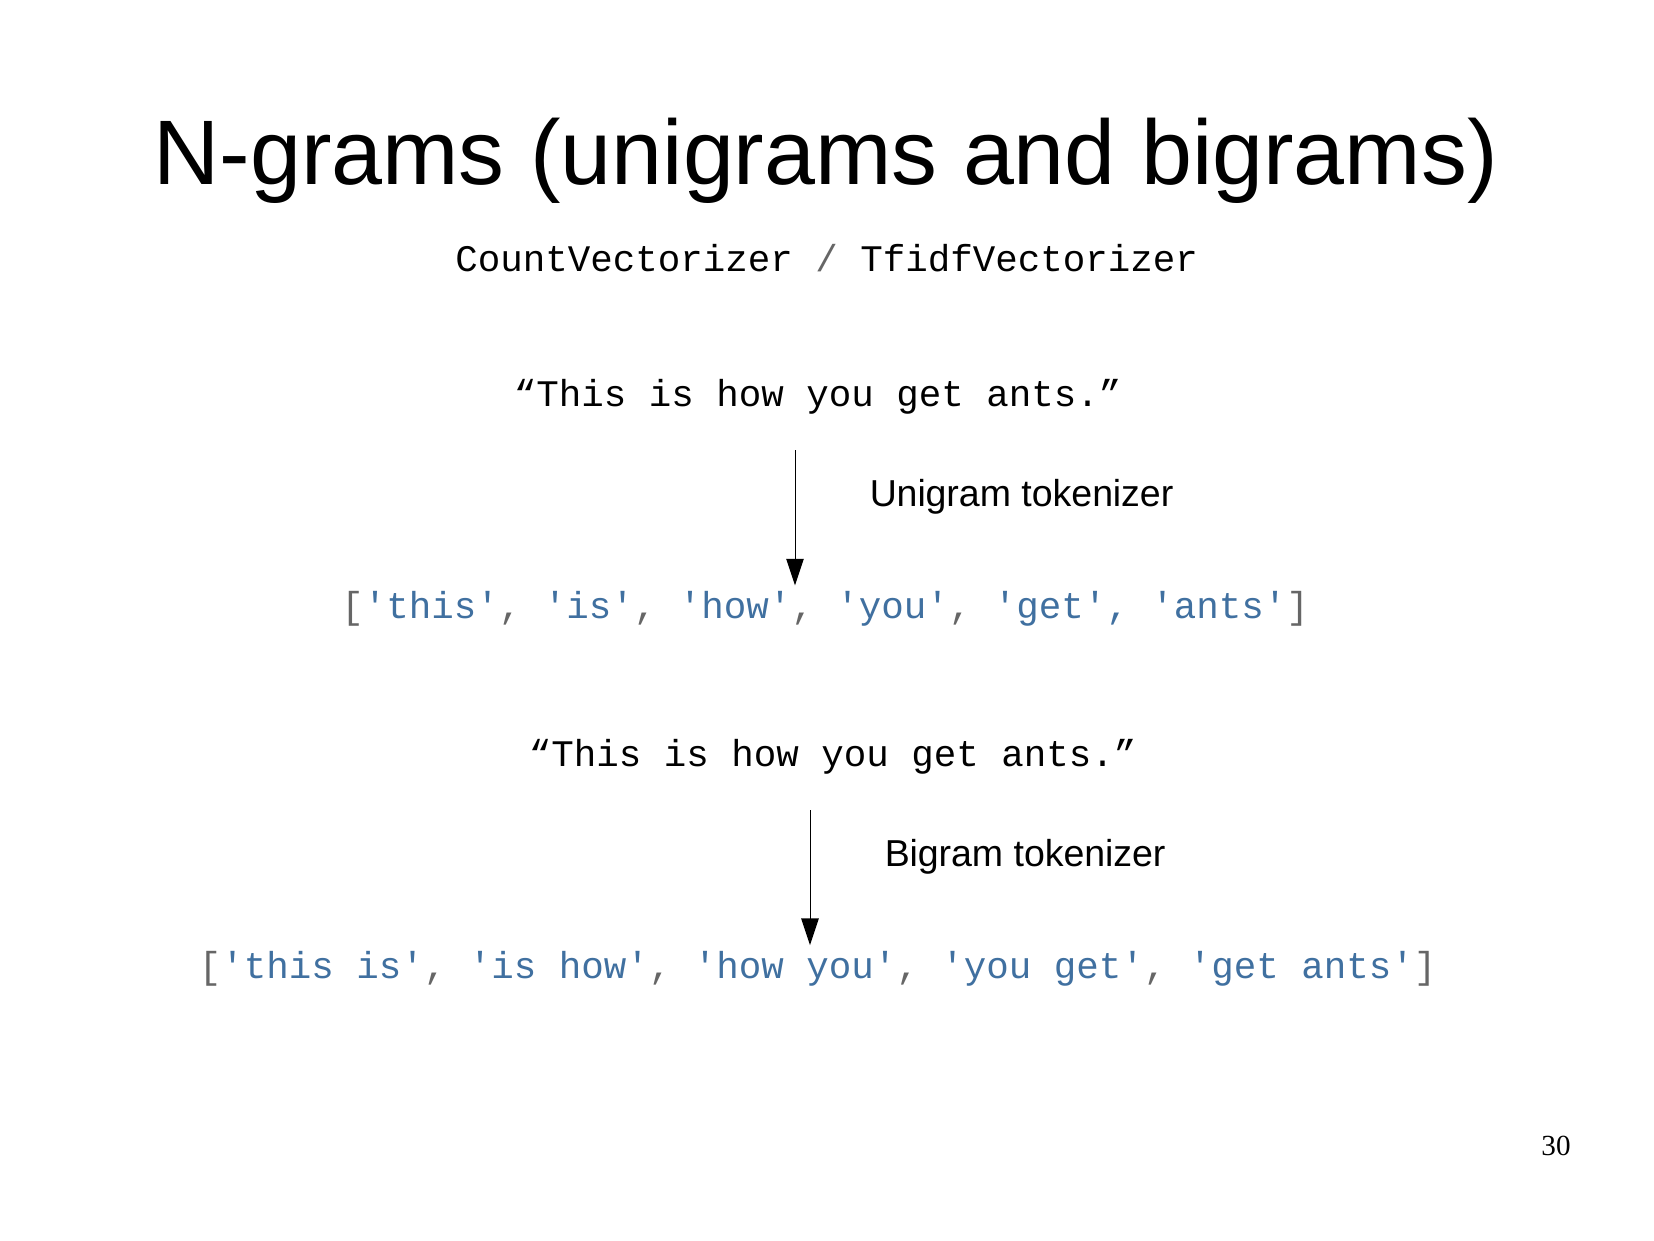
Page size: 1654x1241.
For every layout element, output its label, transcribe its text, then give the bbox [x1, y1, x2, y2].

text_box “This is how you get ants.” [465, 375, 1171, 419]
text_box Unigram tokenizer [855, 465, 1291, 565]
text_box “This is how you get ants.” [480, 735, 1186, 778]
text_box CountVectorizer / TfidfVectorizer [455, 240, 1199, 283]
title N-grams (unigrams and bigrams) [82, 49, 1571, 257]
text_box ['this', 'is', 'how', 'you', 'get', 'ants'] [315, 587, 1336, 631]
text_box ['this is', 'is how', 'how you', 'you get', 'get ants'] [165, 947, 1471, 1033]
text_box Bigram tokenizer [870, 825, 1306, 924]
